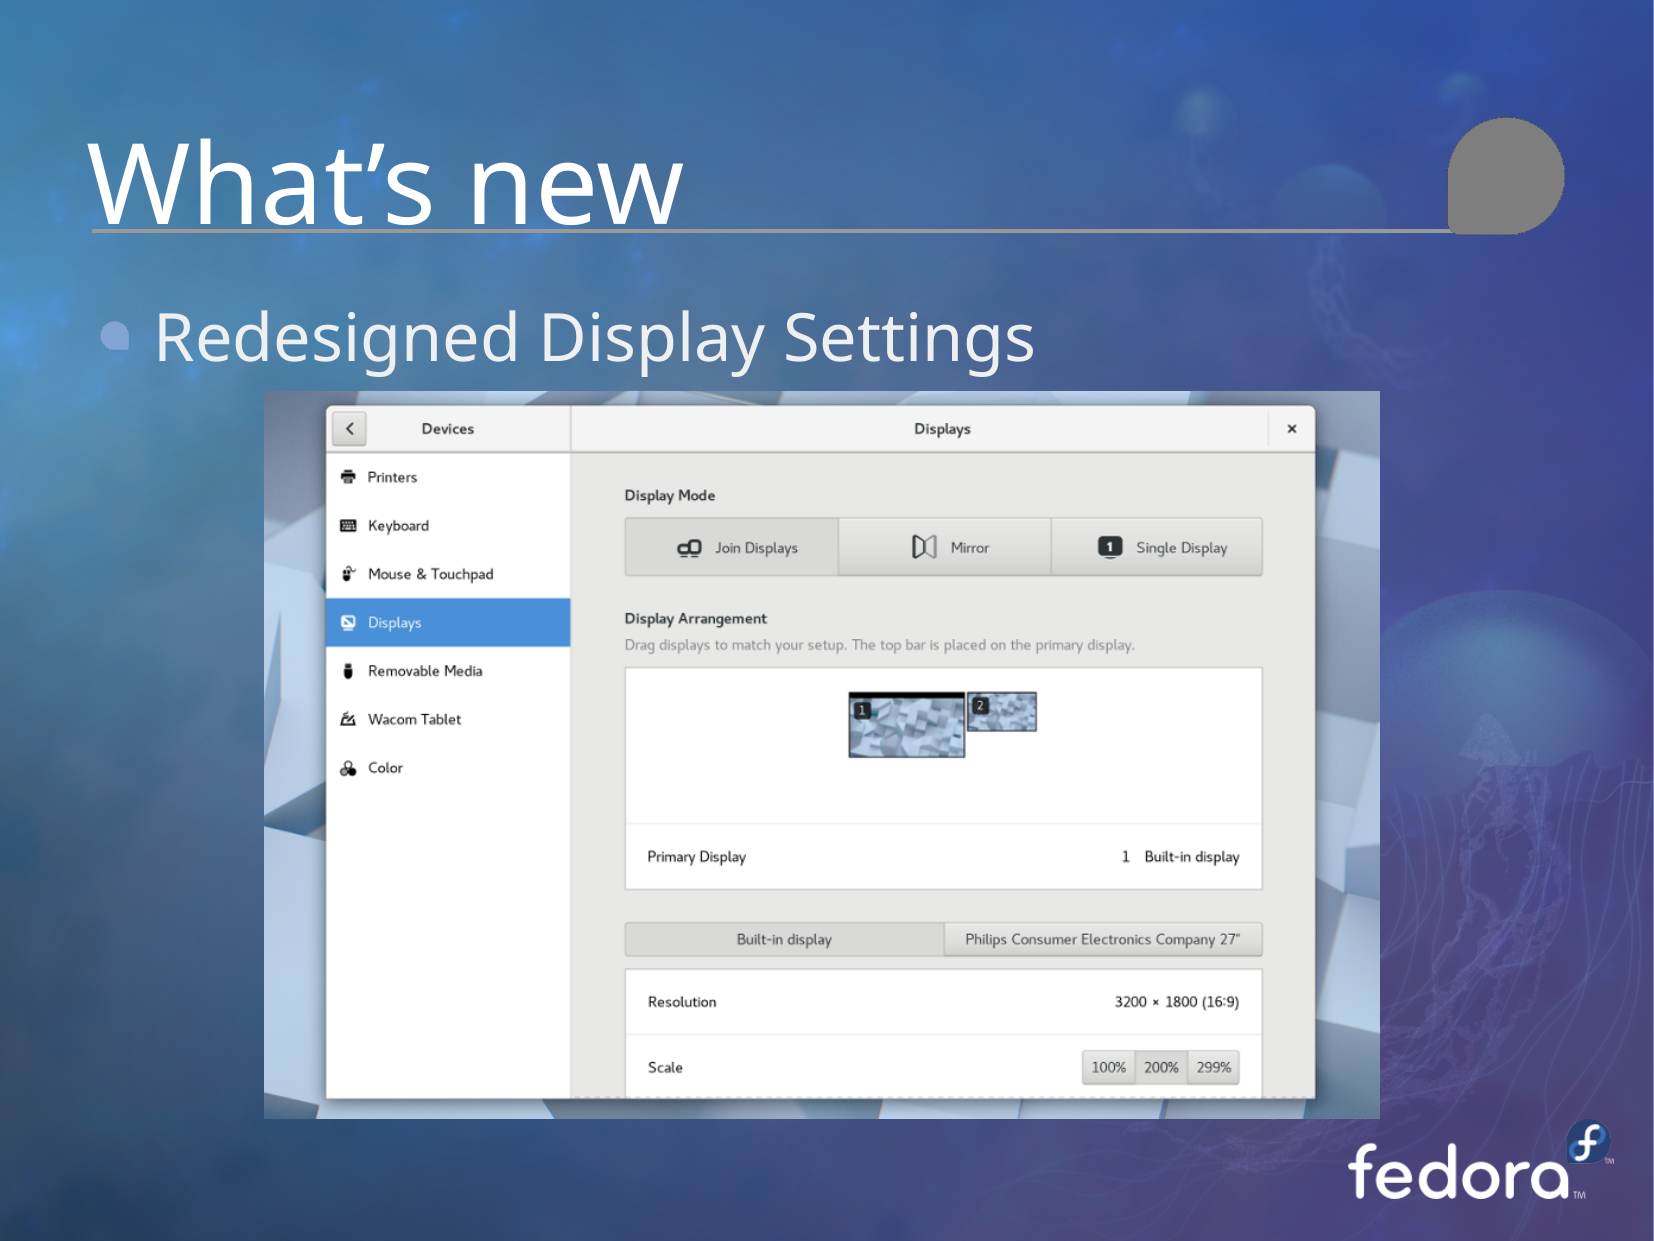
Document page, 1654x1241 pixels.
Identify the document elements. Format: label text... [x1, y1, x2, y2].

list Redesigned Display Settings [82, 290, 1571, 1010]
title What’s new [86, 112, 1575, 249]
picture [0, 0, 1654, 1241]
